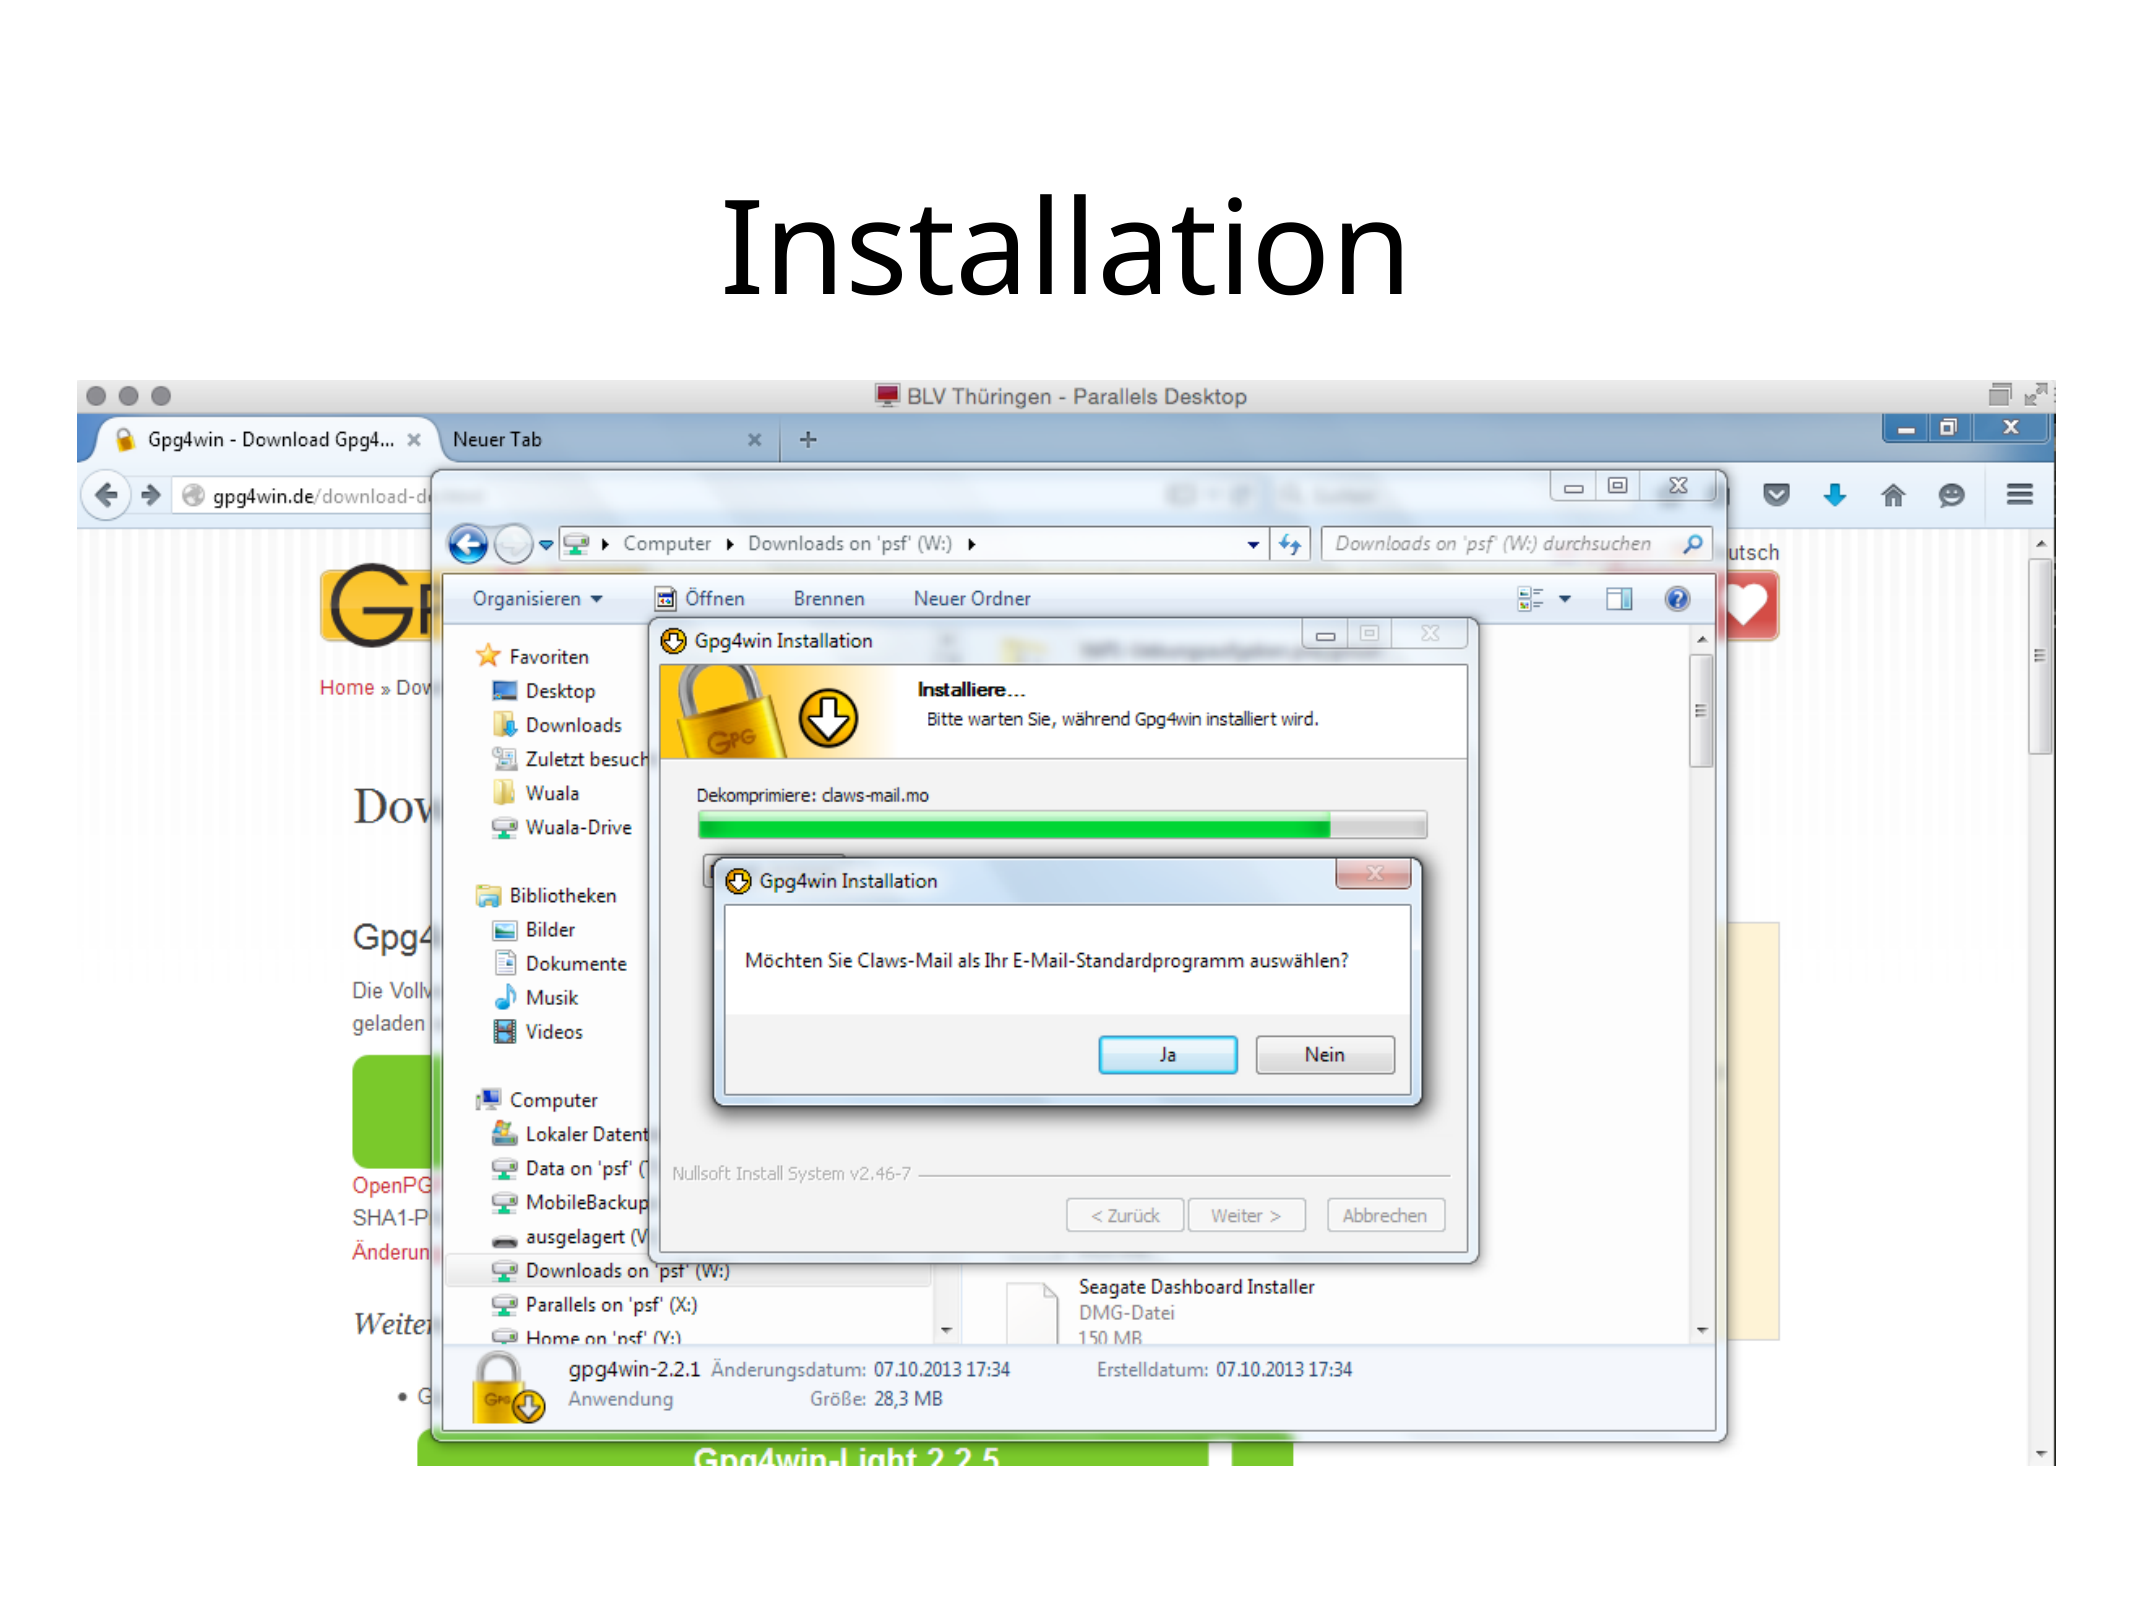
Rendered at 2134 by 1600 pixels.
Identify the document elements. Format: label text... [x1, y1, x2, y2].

title Installation [208, 41, 1925, 380]
picture [77, 380, 2056, 1466]
